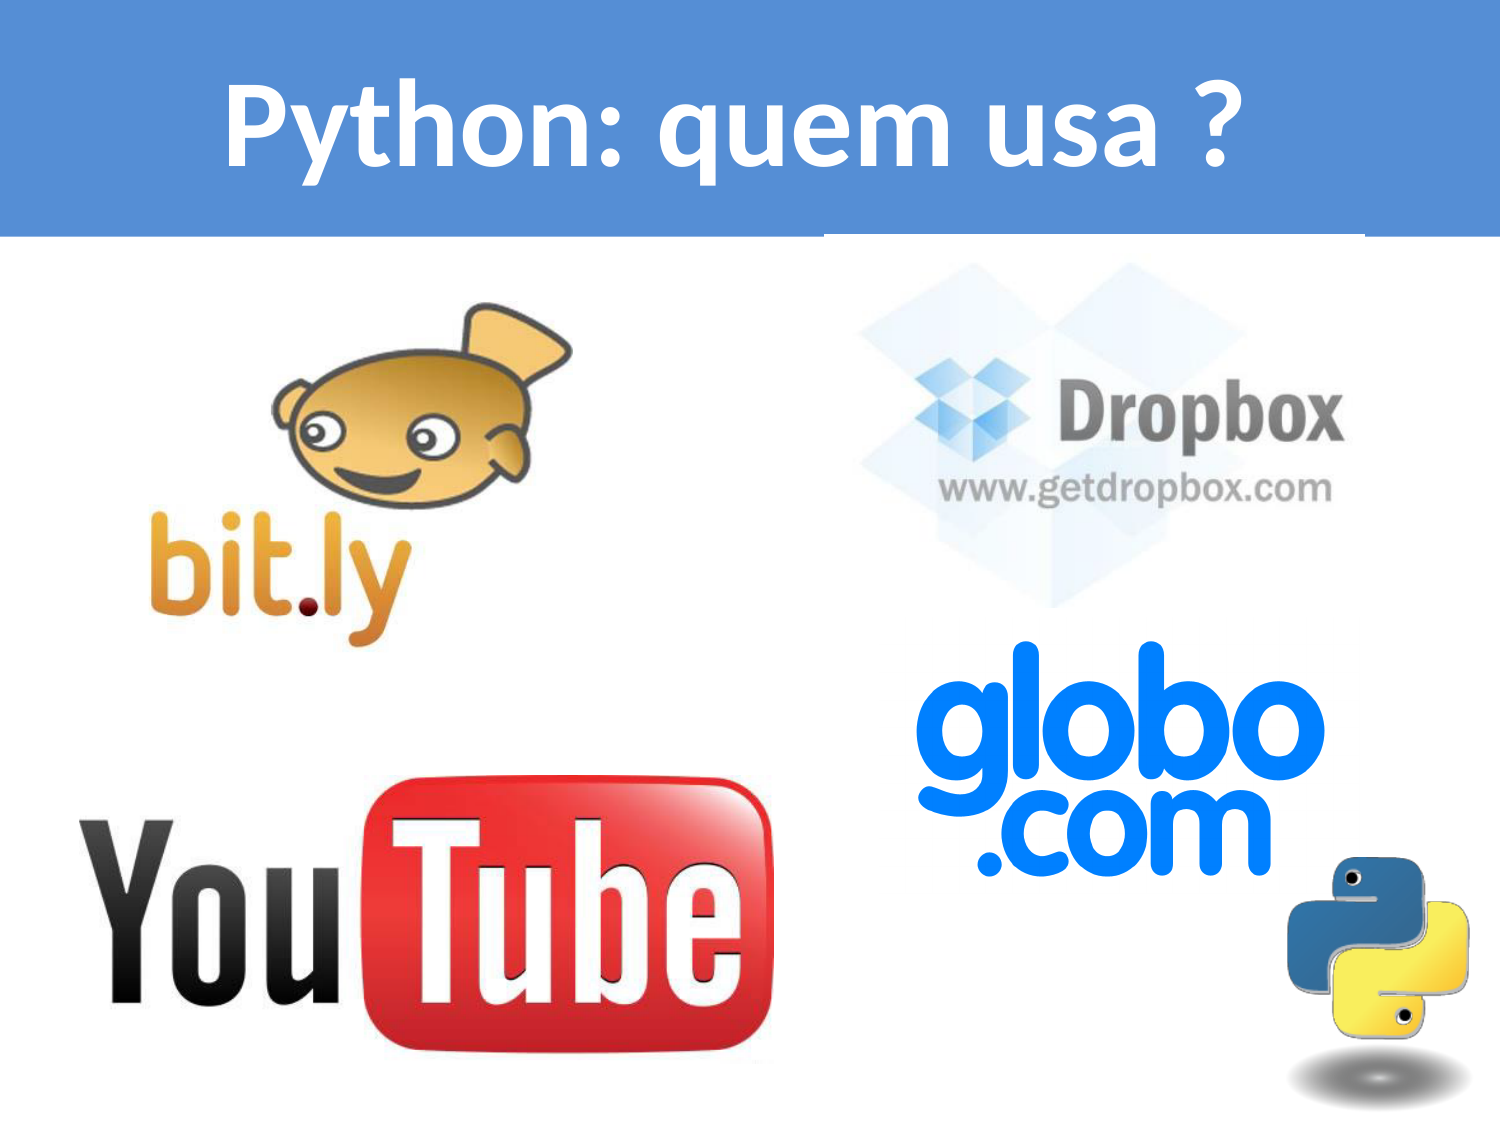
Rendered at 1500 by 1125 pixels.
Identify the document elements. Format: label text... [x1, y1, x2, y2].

picture [824, 234, 1365, 608]
picture [79, 775, 774, 1064]
text_box Python: quem usa ? [0, 0, 1500, 237]
picture [879, 617, 1500, 1114]
picture [112, 301, 573, 659]
